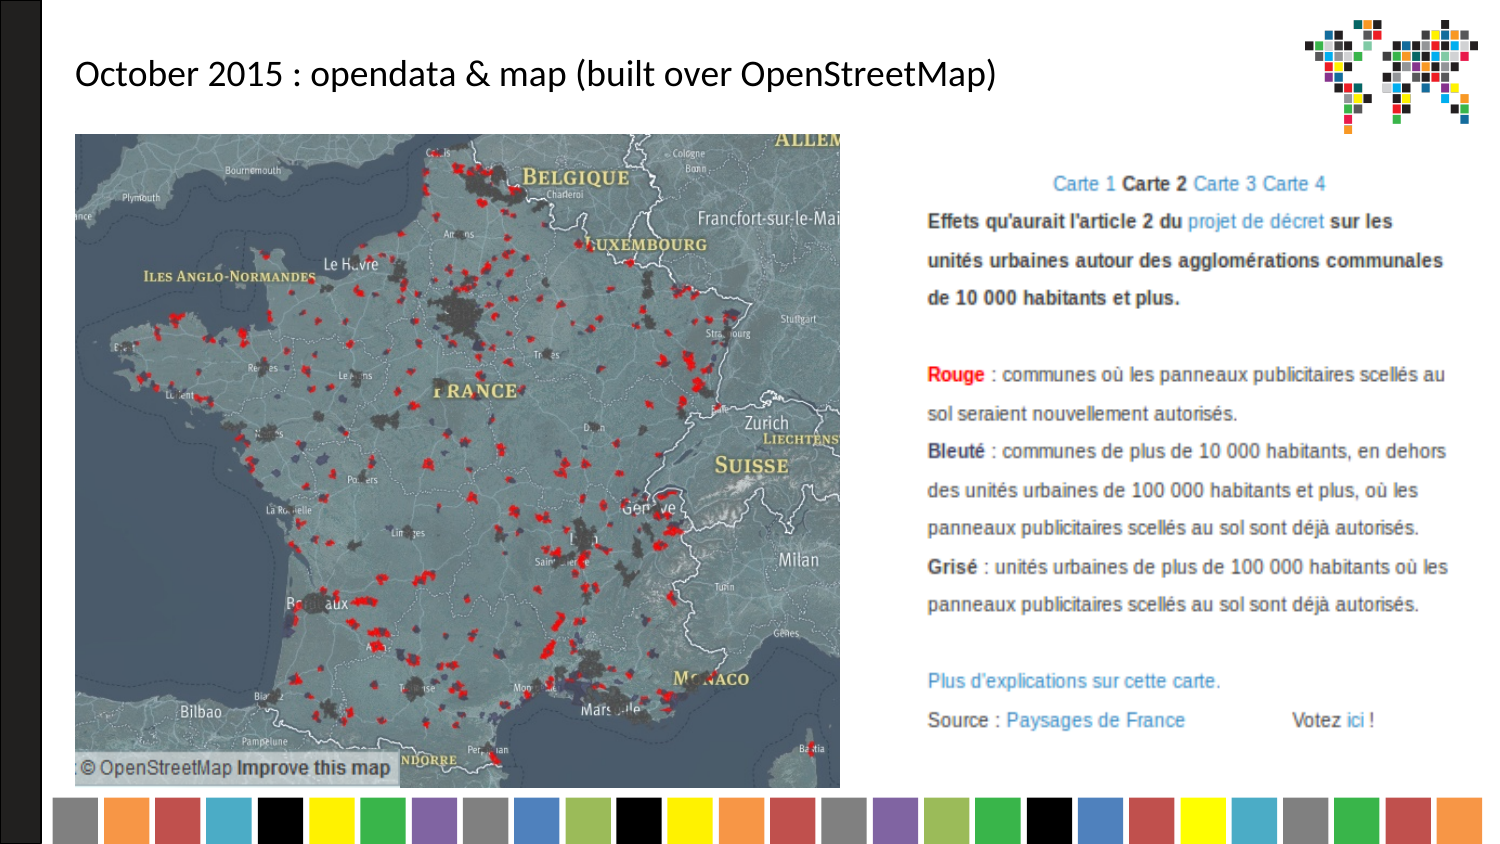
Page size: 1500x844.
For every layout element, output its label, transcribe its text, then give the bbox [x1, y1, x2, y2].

text_box October 2015 : opendata & map (built over OpenStreetMap) [75, 8, 1296, 135]
picture [75, 135, 840, 789]
picture [1305, 20, 1478, 134]
picture [915, 152, 1465, 751]
